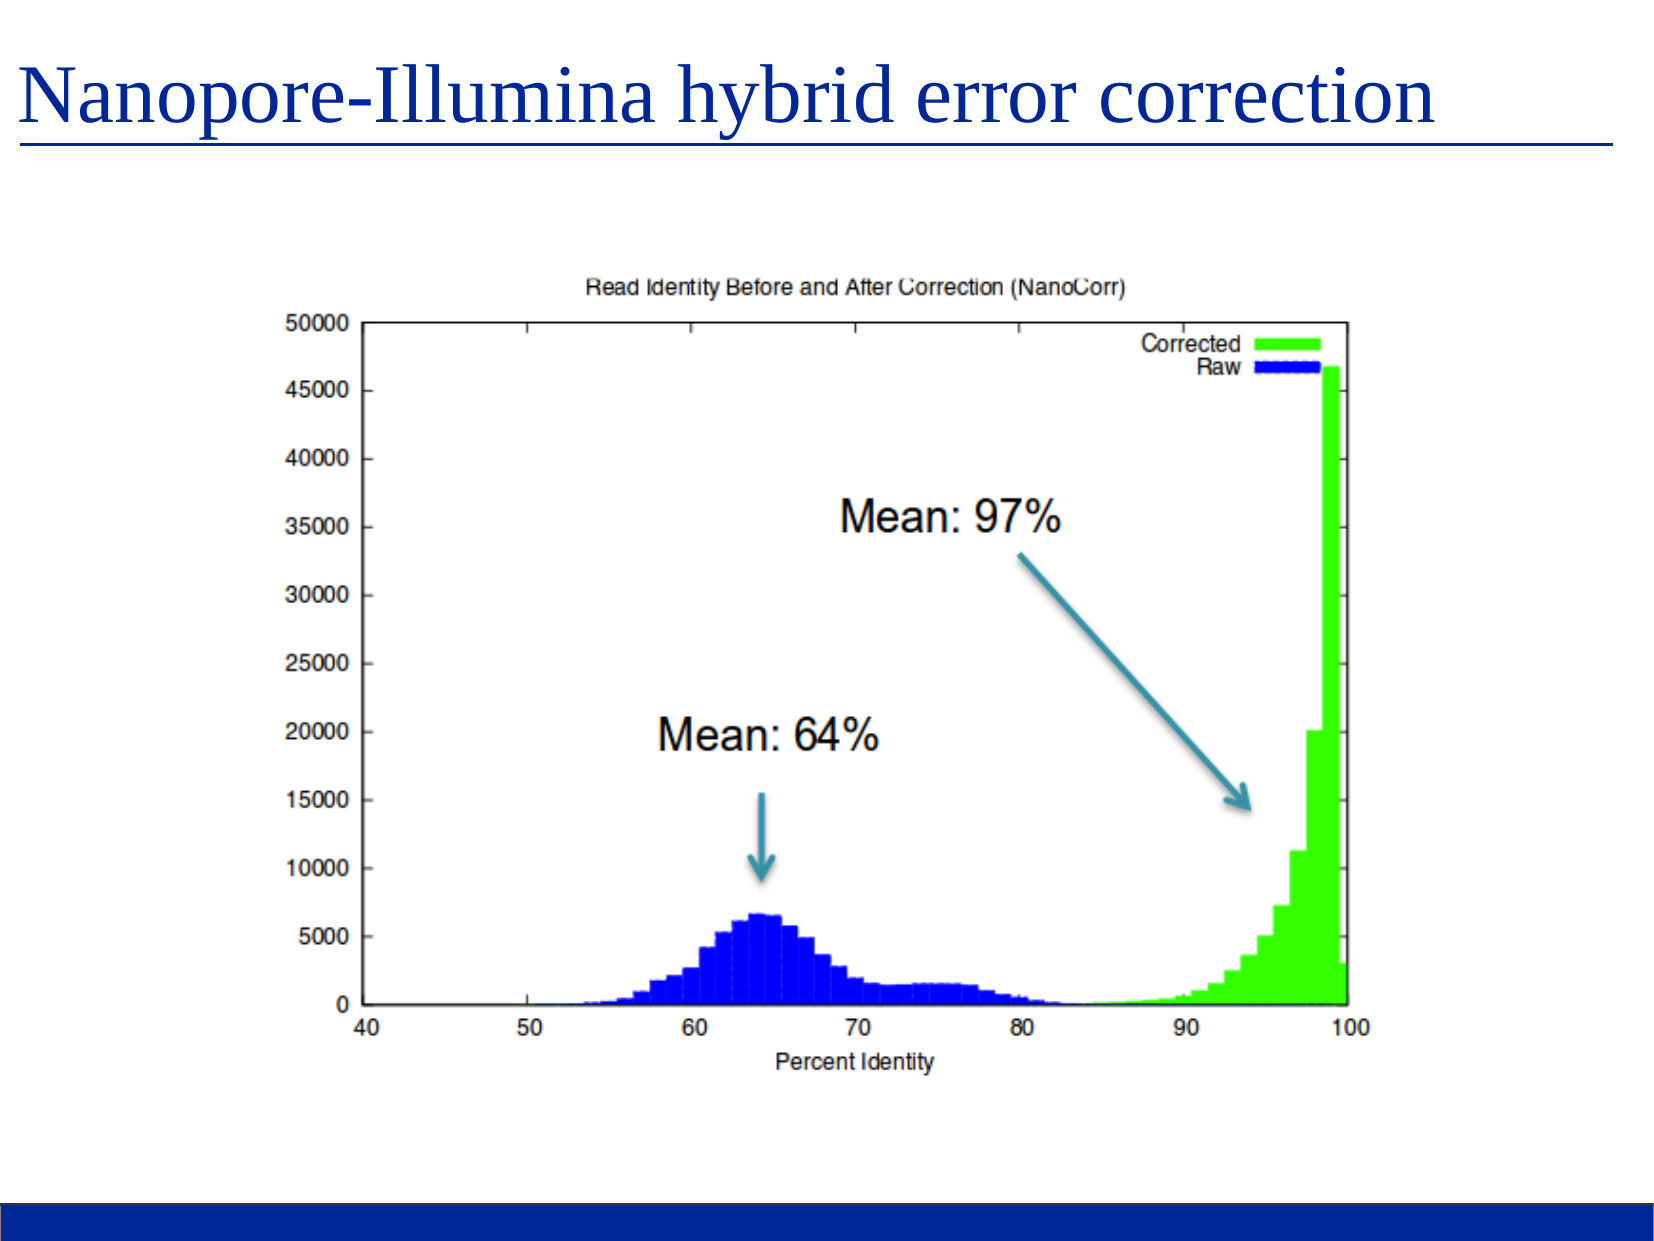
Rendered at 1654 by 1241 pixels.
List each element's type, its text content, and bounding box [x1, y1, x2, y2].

picture [242, 248, 1394, 1112]
title Nanopore-Illumina hybrid error correction [17, 0, 1589, 198]
